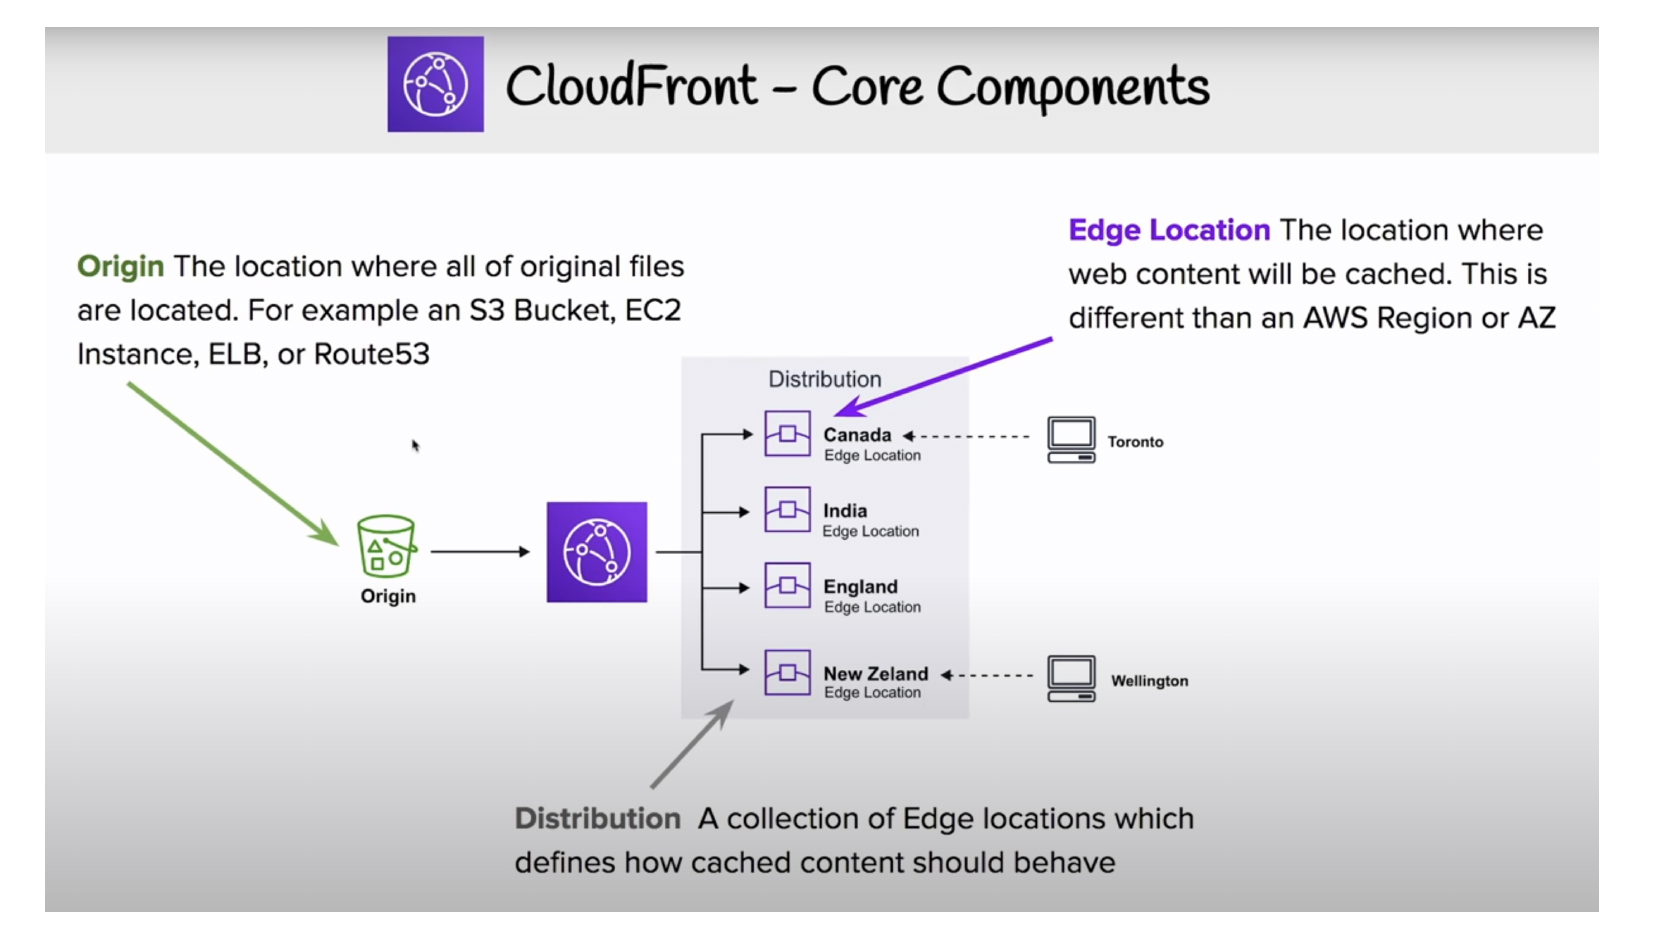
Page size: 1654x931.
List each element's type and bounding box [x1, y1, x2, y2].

picture [45, 27, 1599, 912]
